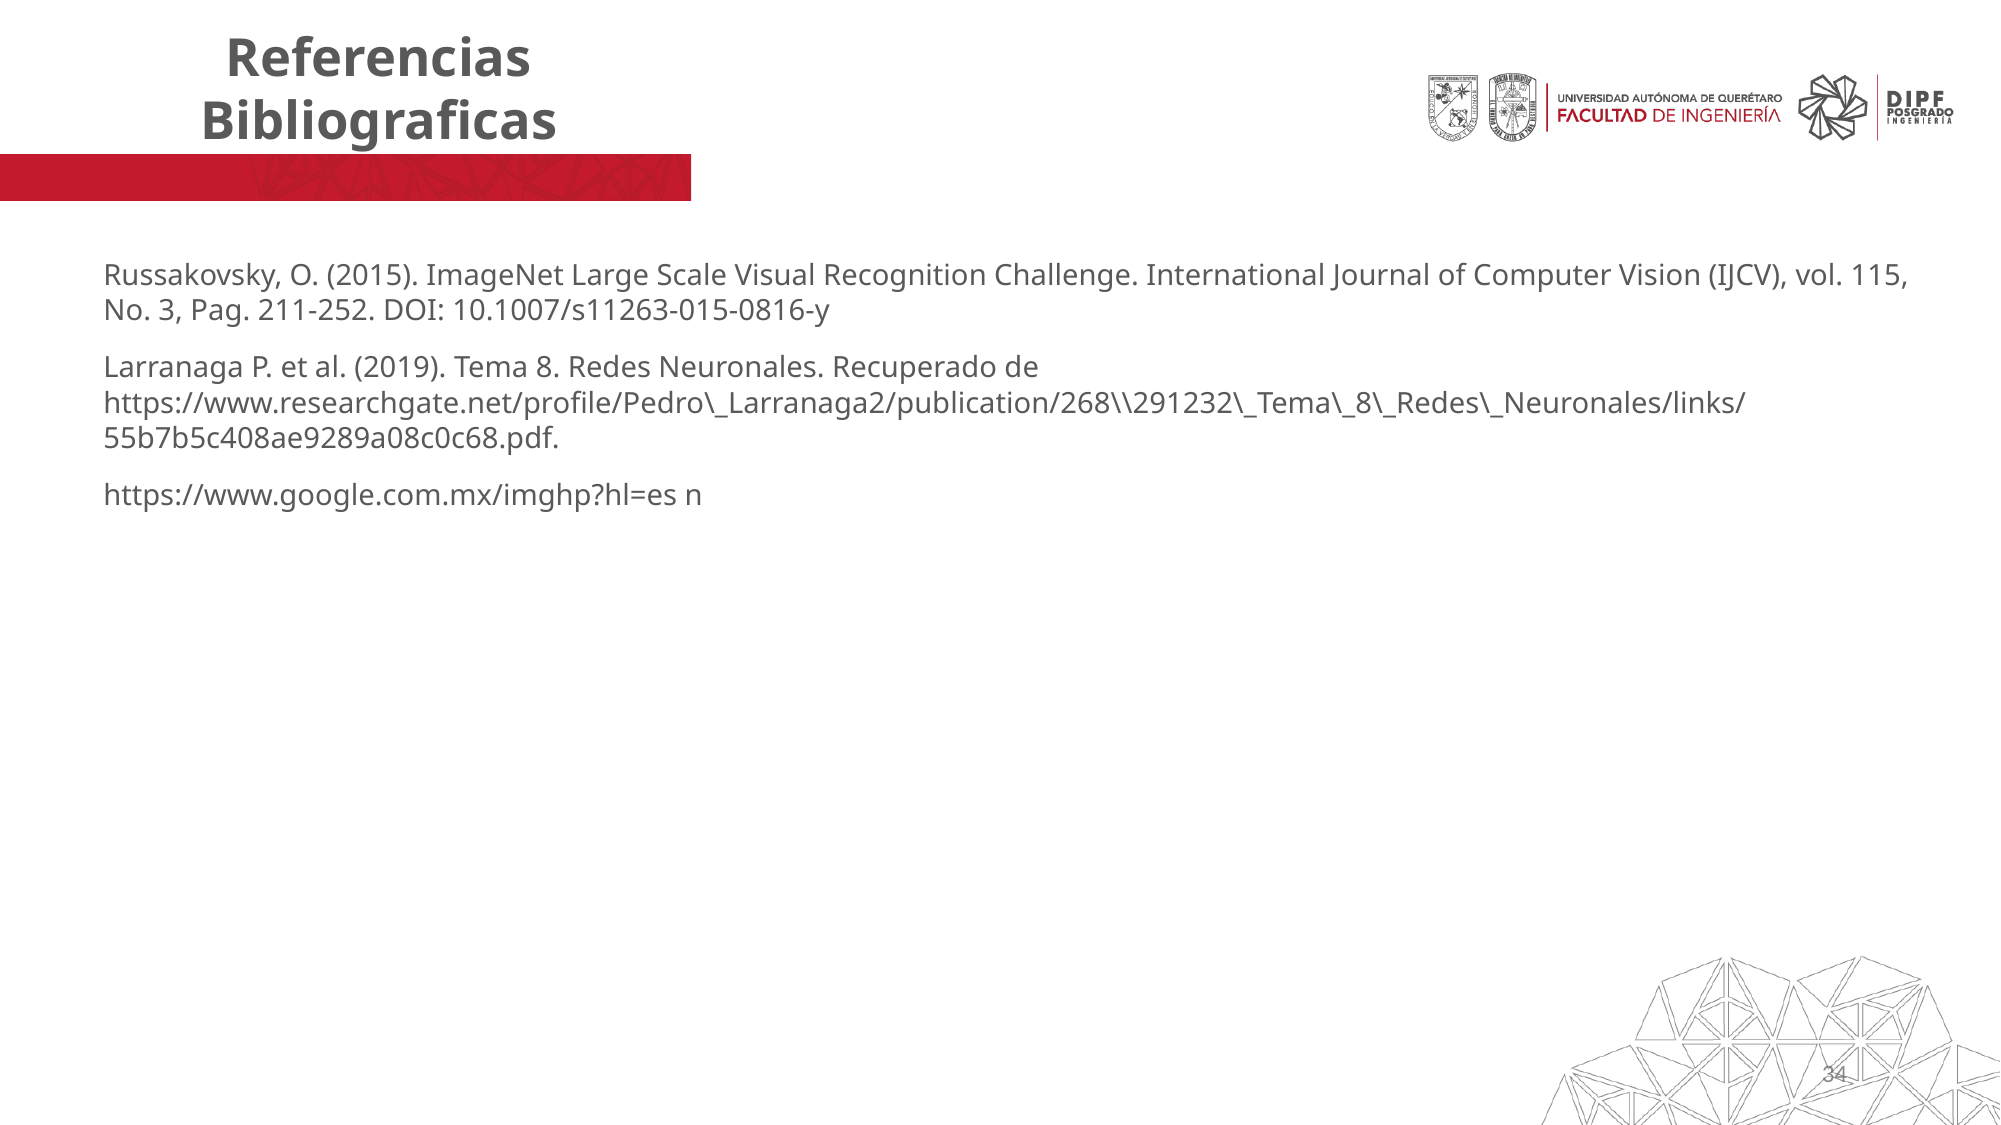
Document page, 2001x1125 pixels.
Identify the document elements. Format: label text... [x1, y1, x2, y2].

text_box Referencias Bibliograficas [66, 14, 692, 154]
picture [0, 154, 692, 201]
text_box Russakovsky, O. (2015). ImageNet Large Scale Visual Recognition Challenge. International Journal of Computer Vision (IJCV), vol. 115, No. 3, Pag. 211-252. DOI: 10.1007/s11263-015-0816-y Larranaga P. et al. (2019). Tema 8. Redes Neuronales. Recuperado de https://www.researchgate.net/profile/Pedro\_Larranaga2/publication/268\\291232\_Tema\_8\_Redes\_Neuronales/links/55b7b5c408ae9289a08c0c68.pdf. https://www.google.com.mx/imghp?hl=es n [88, 249, 1979, 532]
picture [1521, 945, 2000, 1125]
picture [1422, 66, 1959, 160]
